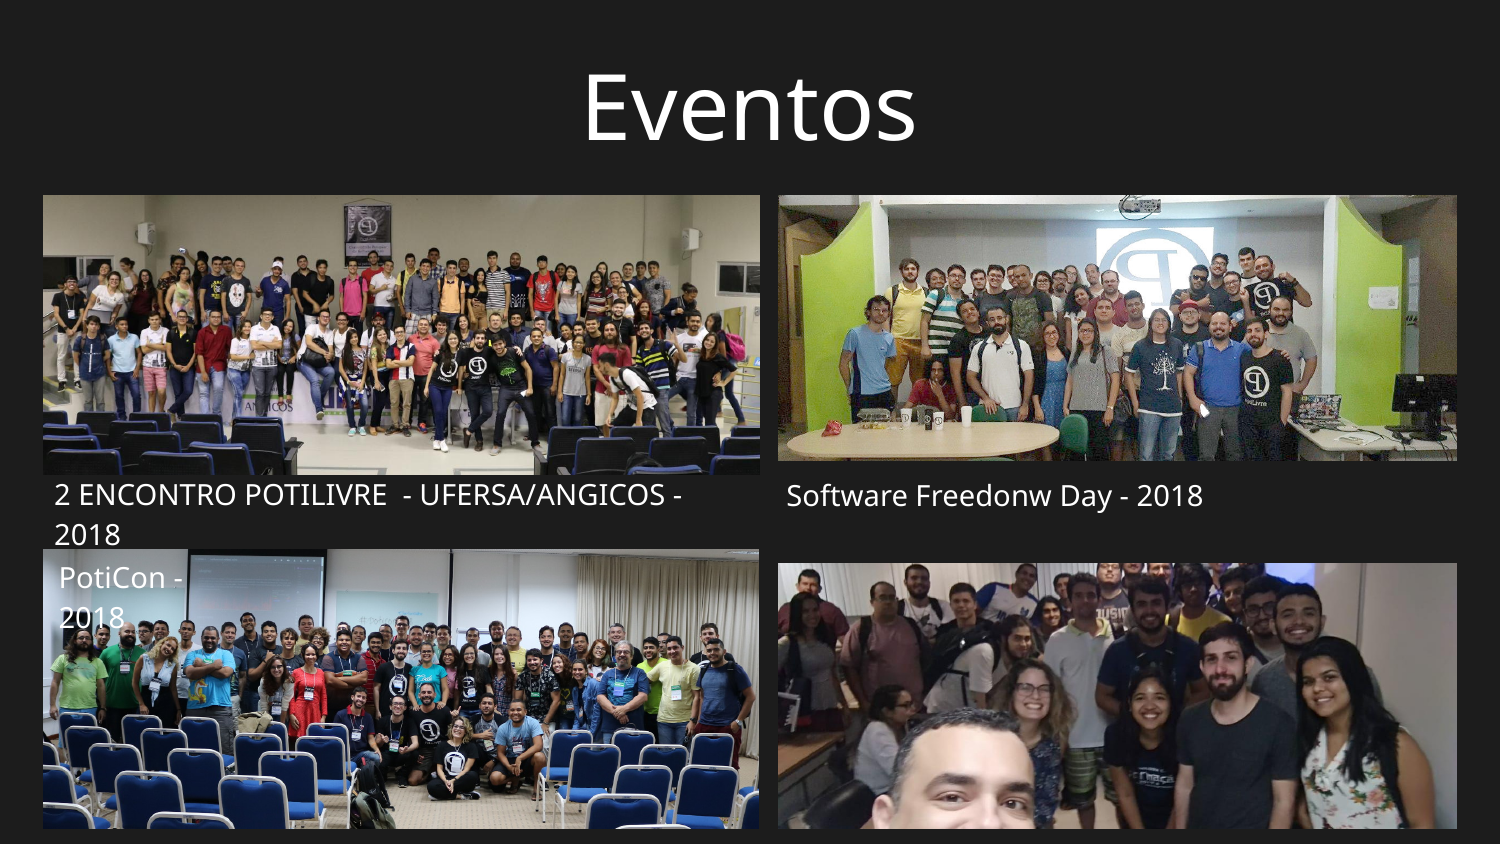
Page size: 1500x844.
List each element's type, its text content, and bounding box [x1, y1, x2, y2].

text_box PotiCon -2018 [43, 550, 260, 603]
picture [43, 195, 760, 475]
picture [778, 195, 1457, 461]
picture [778, 563, 1457, 829]
text_box Software Freedonw Day - 2018 [771, 467, 1477, 520]
text_box Eventos [74, 33, 1425, 175]
text_box 2 ENCONTRO POTILIVRE - UFERSA/ANGICOS - 2018 [39, 467, 745, 520]
picture [43, 549, 759, 829]
